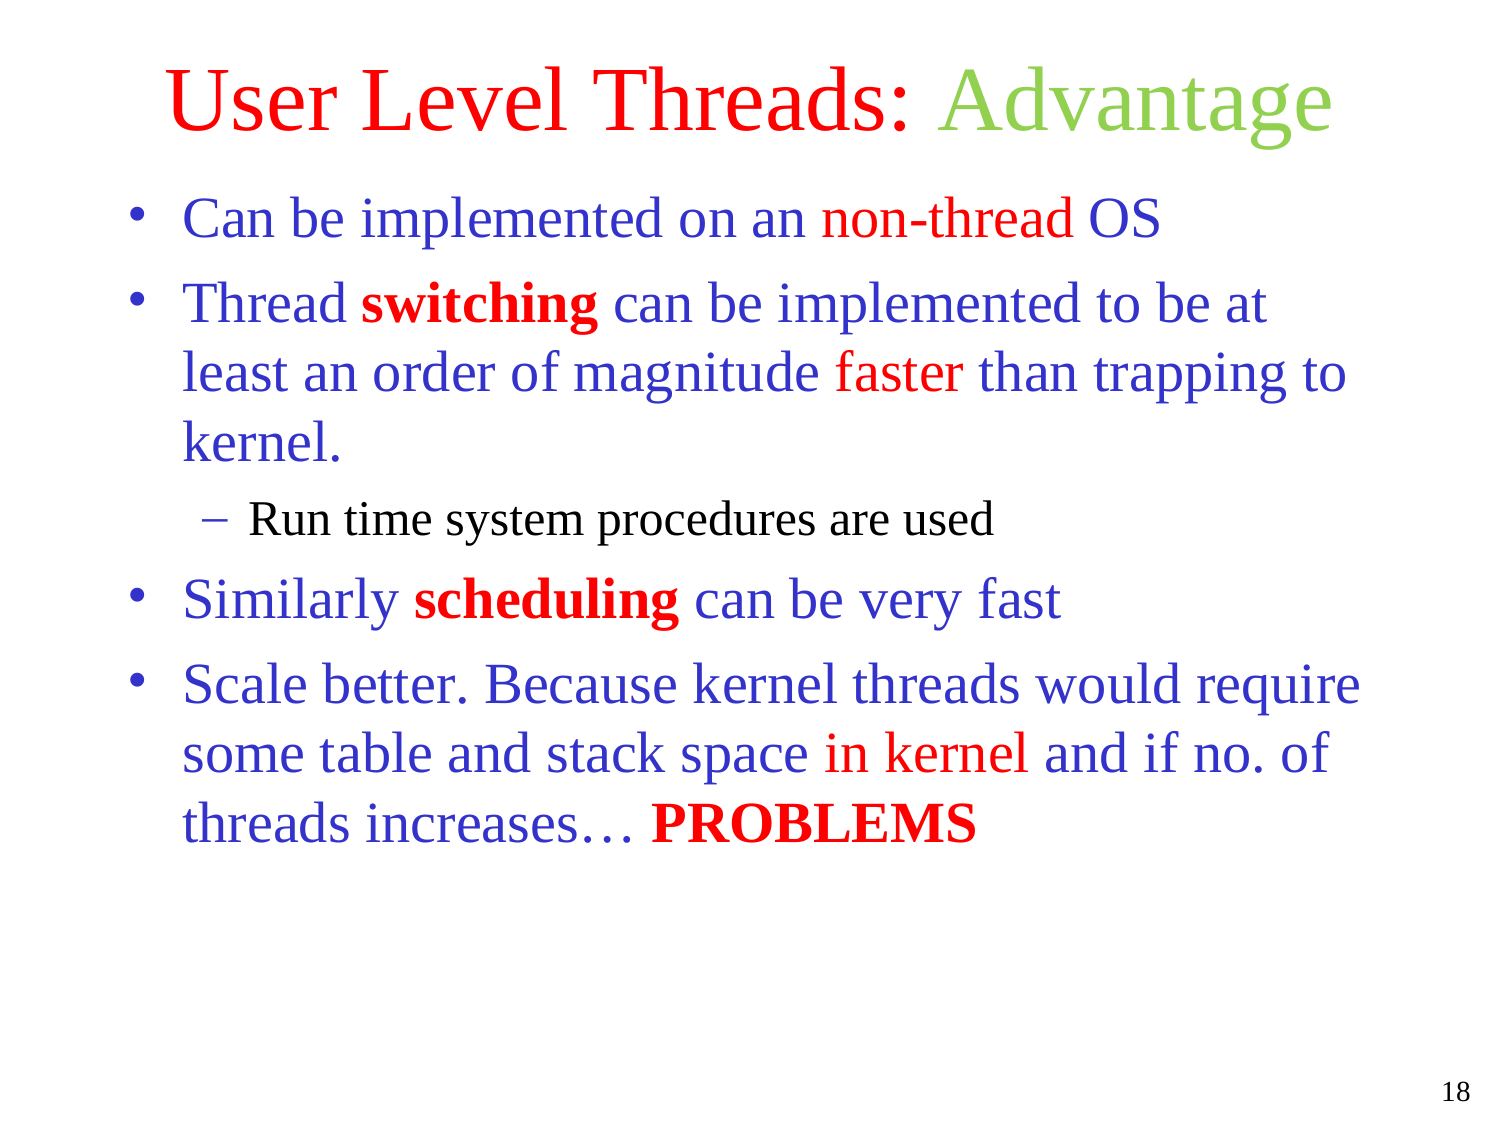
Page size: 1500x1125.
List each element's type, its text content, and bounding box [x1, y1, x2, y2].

text_box Can be implemented on an non-thread OS Thread switching can be implemented to be at least an order of magnitude faster than trapping to kernel. Run time system procedures are used Similarly scheduling can be very fast Scale better. Because kernel threads would require some table and stack space in kernel and if no. of threads increases… PROBLEMS [112, 171, 1388, 1000]
text_box <number> [1404, 1064, 1486, 1125]
text_box User Level Threads: Advantage [0, 0, 1500, 188]
